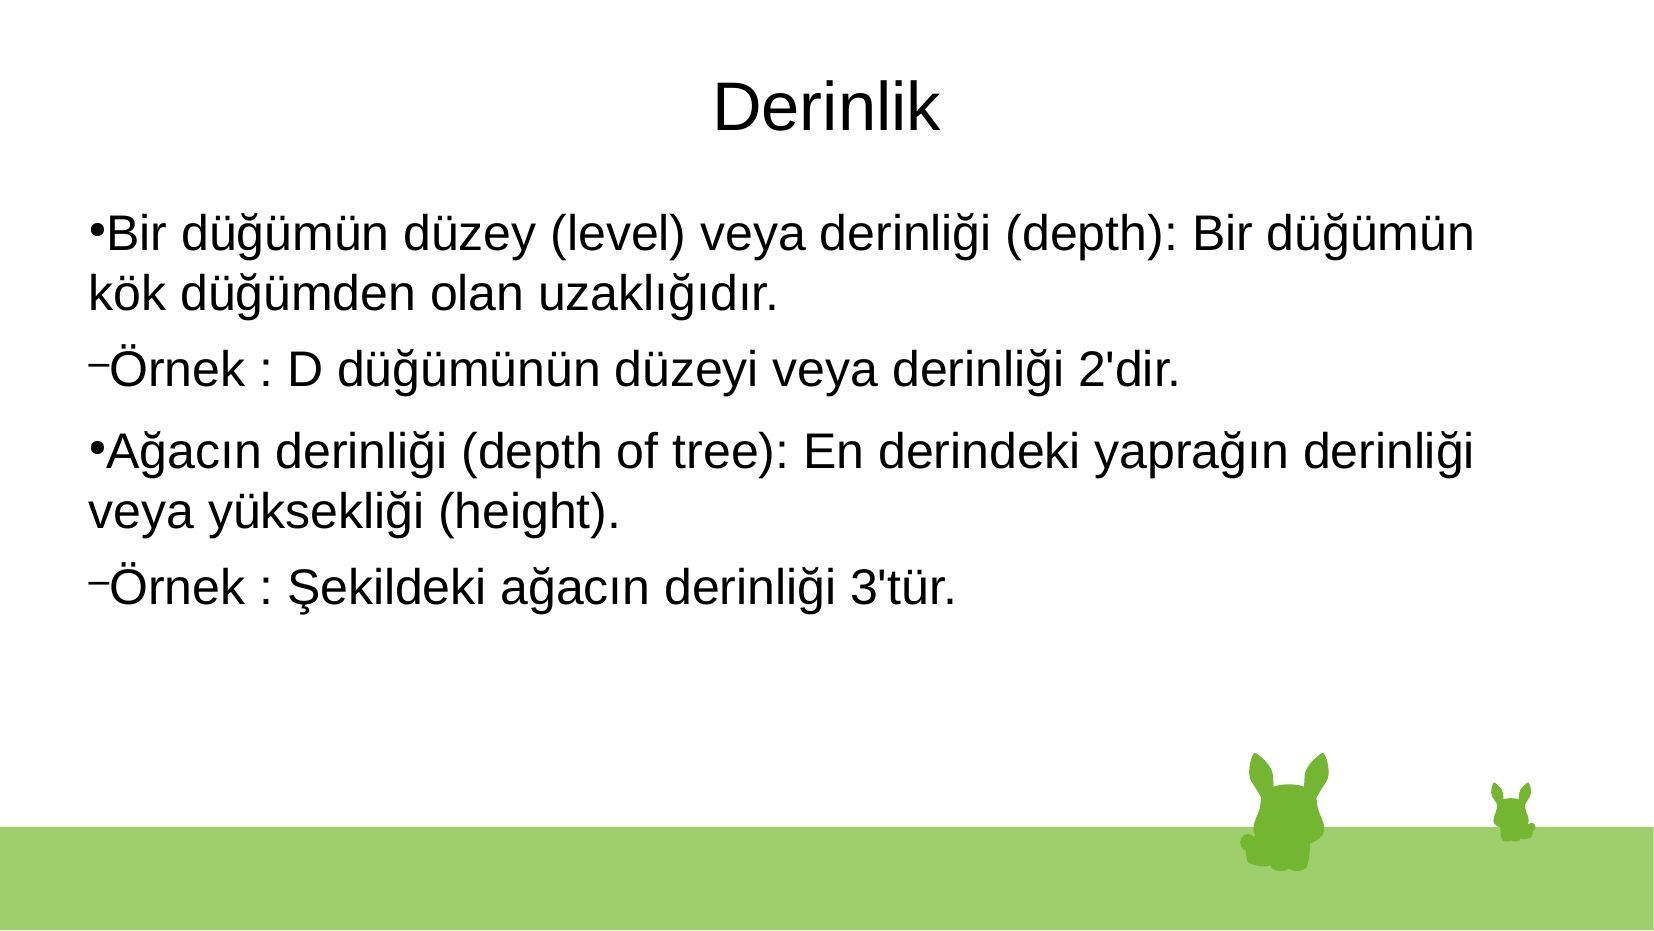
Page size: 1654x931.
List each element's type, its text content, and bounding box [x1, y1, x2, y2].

title Derinlik [88, 29, 1565, 178]
list ﻿Bir düğümün düzey (level) veya derinliği (depth): Bir düğümün kök düğümden olan uzaklığıdır. Örnek : D düğümünün düzeyi veya derinliği 2'dir. Ağacın derinliği (depth of tree): En derindeki yaprağın derinliği veya yüksekliği (height). Örnek : Şekildeki ağacın derinliği 3'tür. [88, 200, 1565, 733]
